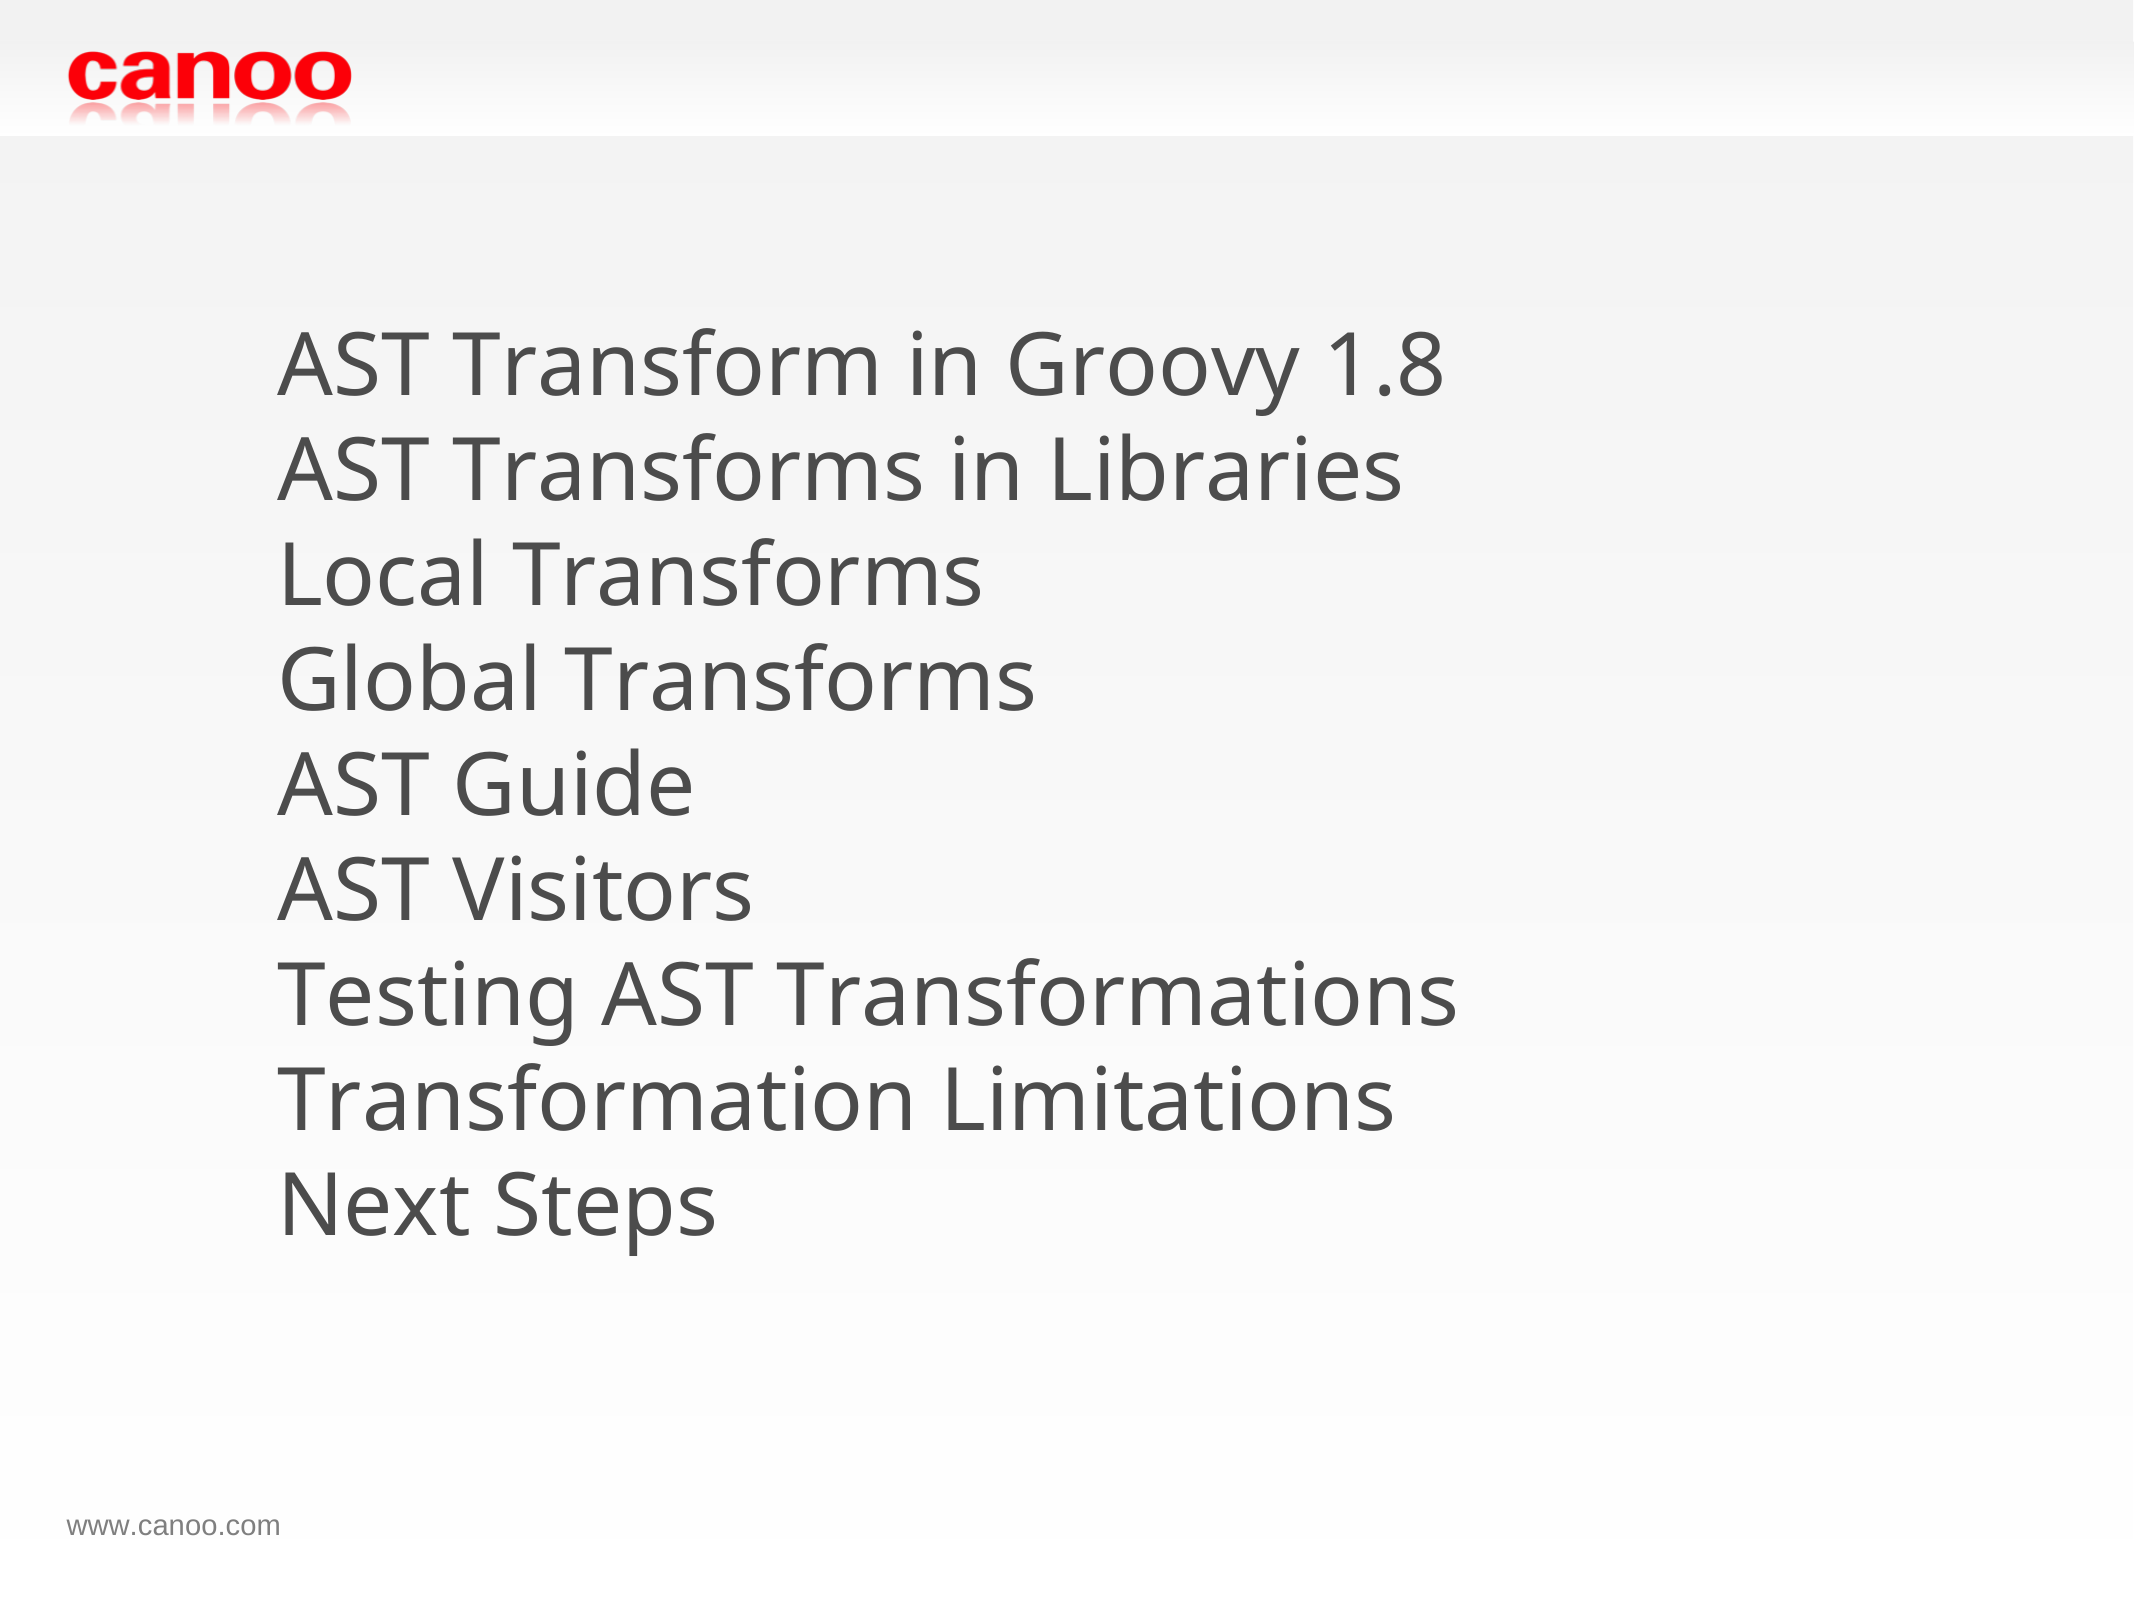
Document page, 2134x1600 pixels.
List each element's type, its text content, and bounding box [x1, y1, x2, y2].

text_box AST Transform in Groovy 1.8 AST Transforms in Libraries Local Transforms Global Transforms AST Guide AST Visitors Testing AST Transformations Transformation Limitations Next Steps [262, 300, 1913, 1365]
picture [65, 48, 353, 154]
